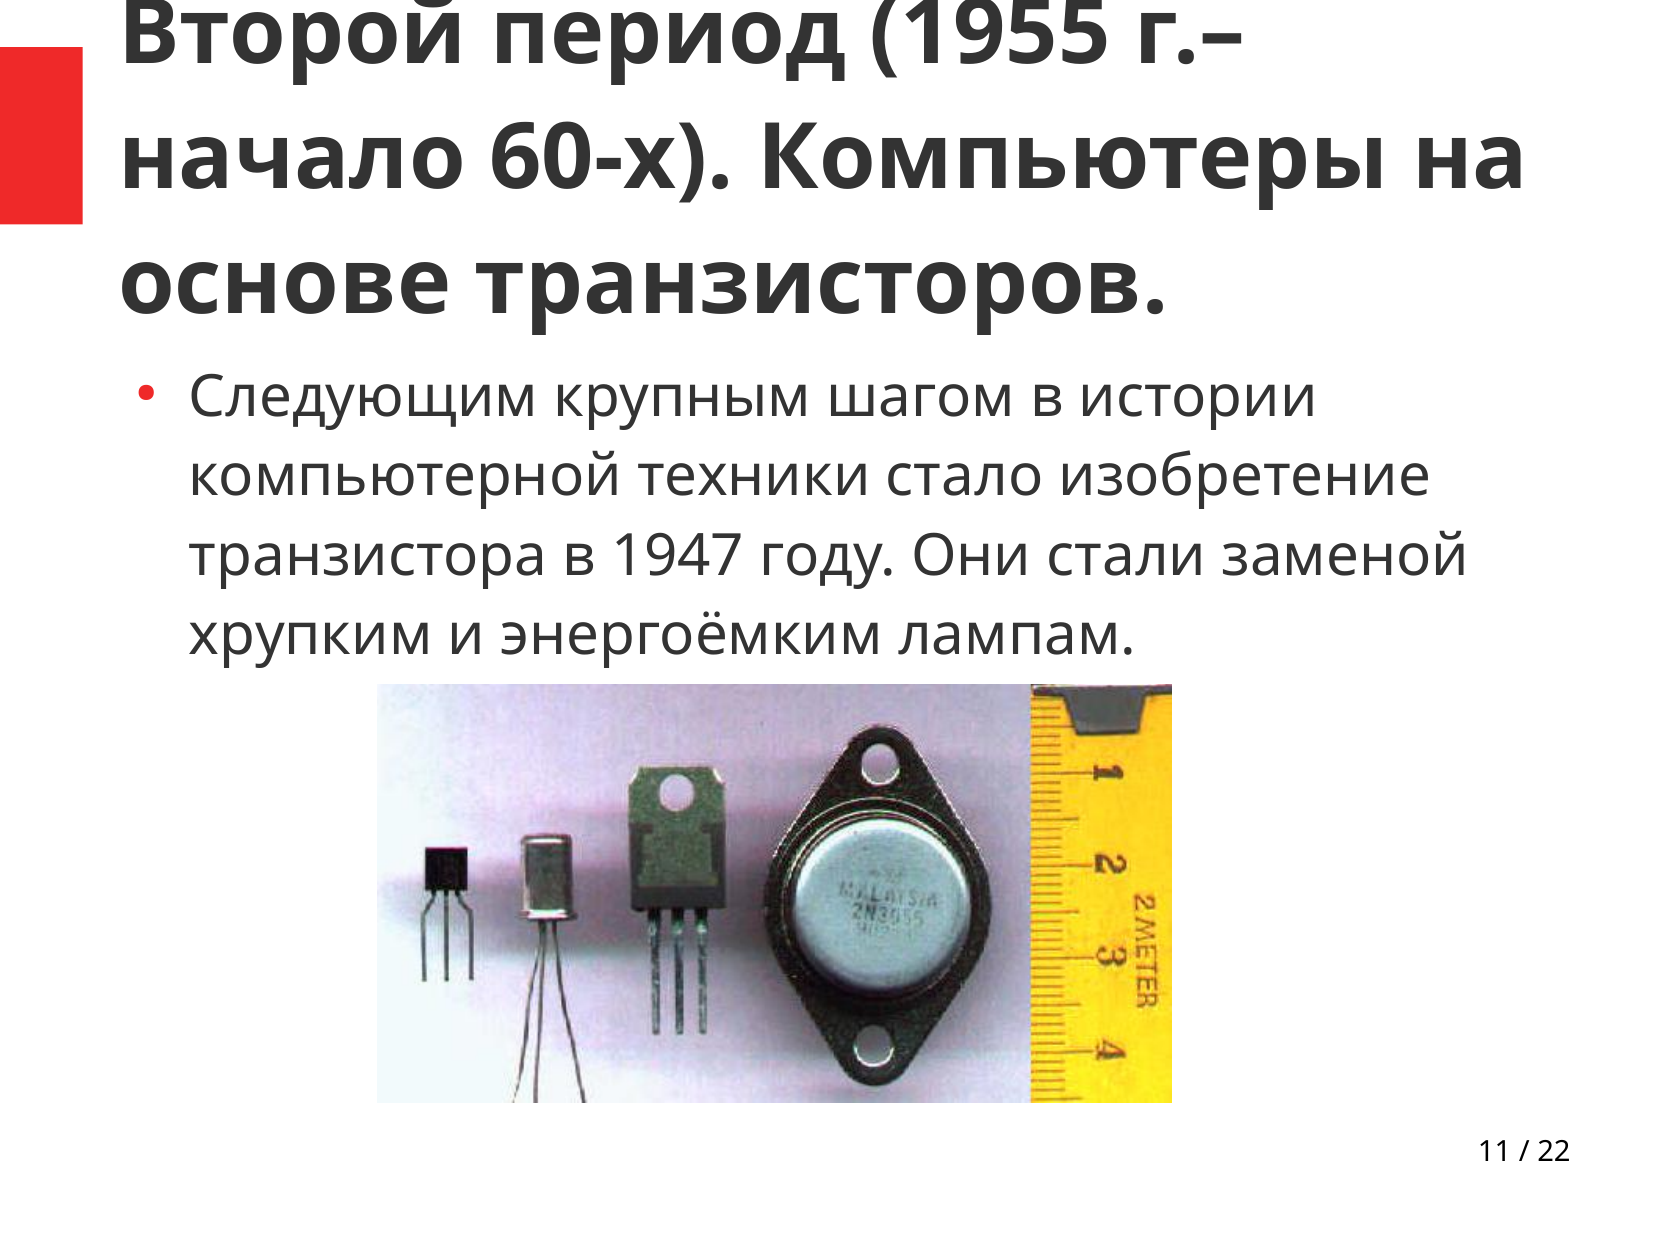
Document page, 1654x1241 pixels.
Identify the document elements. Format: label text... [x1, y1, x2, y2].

title Второй период (1955 г.–начало 60-х). Компьютеры на основе транзисторов. [118, 0, 1571, 341]
picture [377, 684, 1172, 1103]
list Следующим крупным шагом в истории компьютерной техники стало изобретение транзистора в 1947 году. Они стали заменой хрупким и энергоёмким лампам. [118, 354, 1536, 1074]
